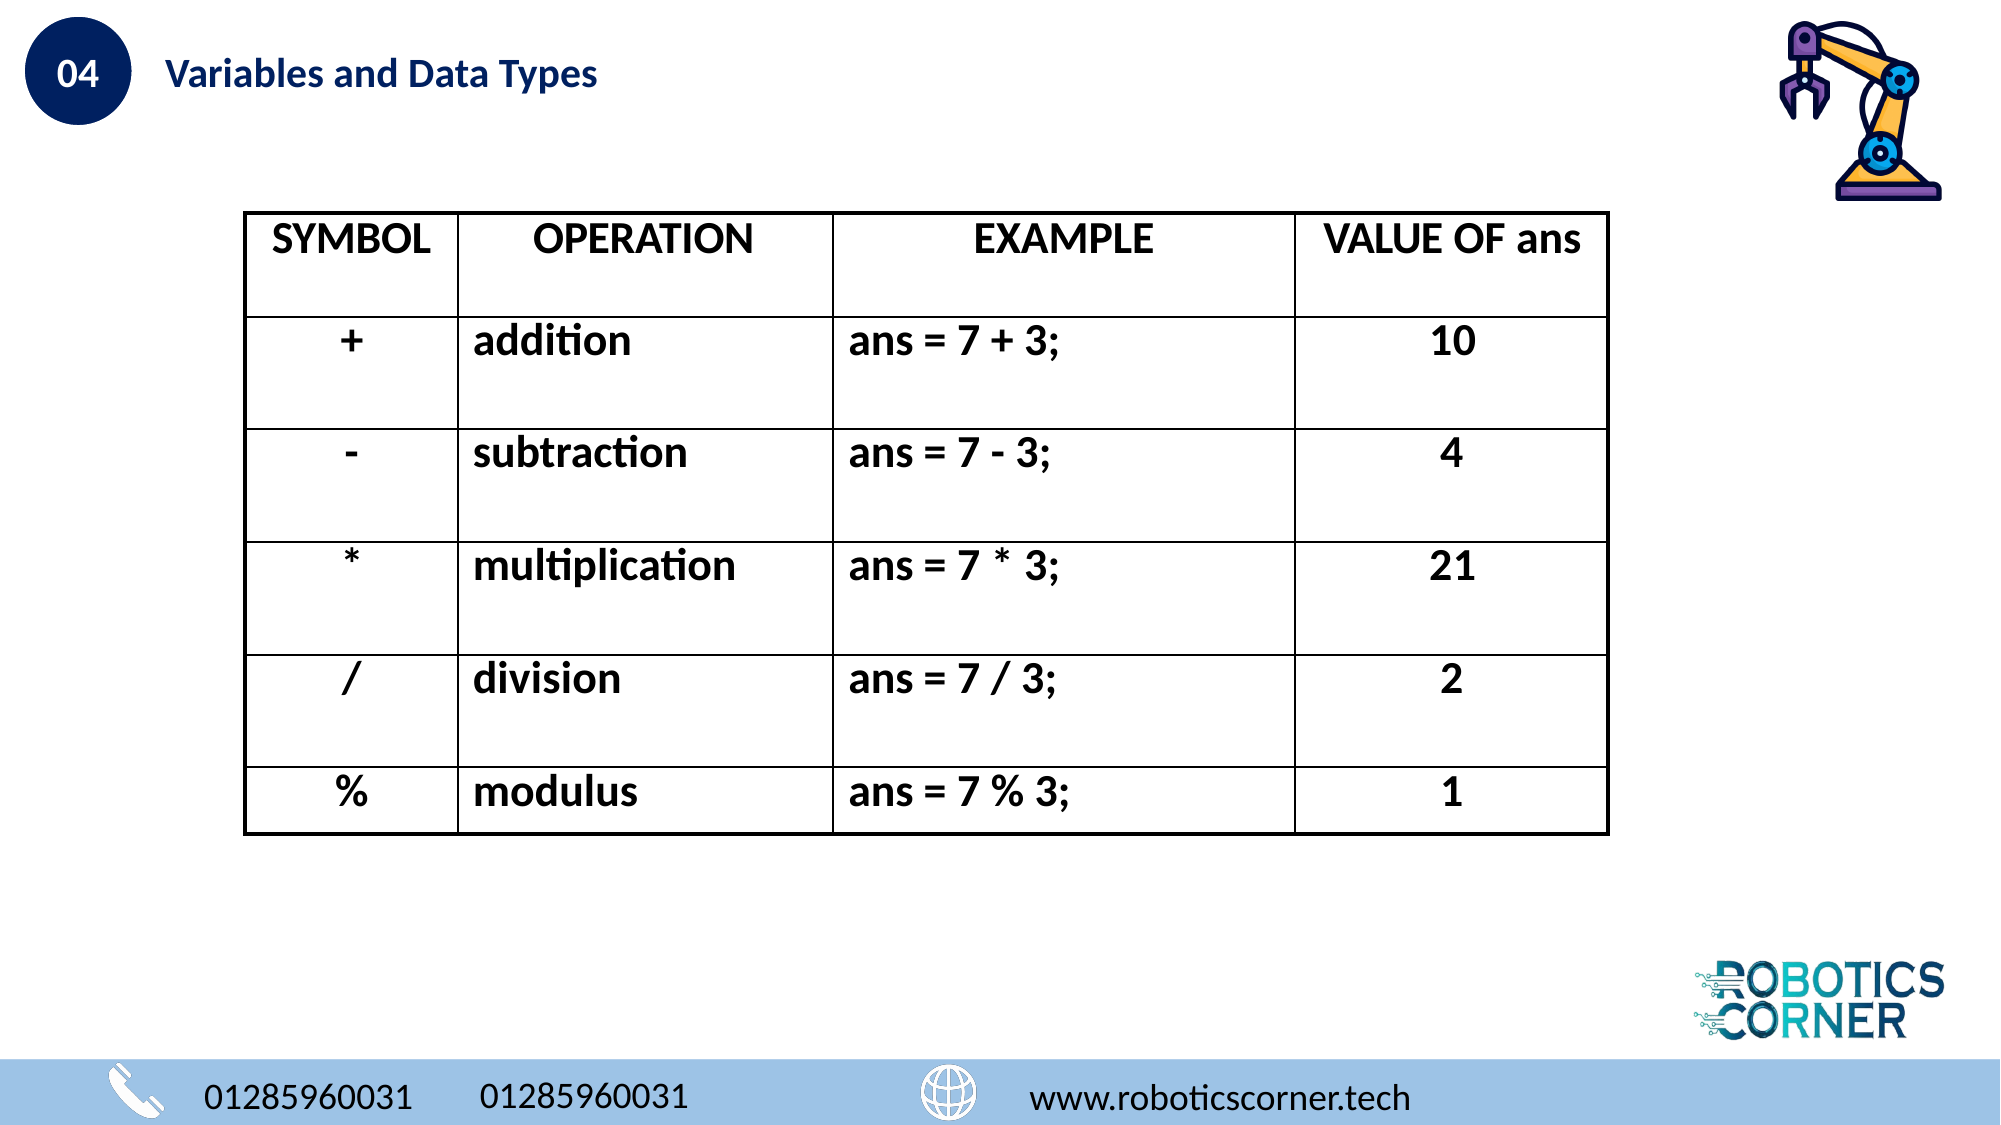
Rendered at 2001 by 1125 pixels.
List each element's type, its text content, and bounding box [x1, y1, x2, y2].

picture [103, 1057, 170, 1124]
table_cell * [247, 543, 457, 654]
table_cell ans = 7 - 3; [834, 430, 1294, 541]
table_cell 1 [1296, 768, 1606, 832]
table_cell / [247, 656, 457, 766]
picture [1771, 21, 1950, 201]
text_box Variables and Data Types [150, 38, 697, 103]
table_header EXAMPLE [834, 215, 1294, 316]
table_cell subtraction [459, 430, 832, 541]
table_header SYMBOL [247, 215, 457, 316]
text_box 04 [22, 14, 134, 128]
table_cell 4 [1296, 430, 1606, 541]
table_cell + [247, 318, 457, 428]
table_cell ans = 7 / 3; [834, 656, 1294, 766]
table_cell ans = 7 * 3; [834, 543, 1294, 654]
table_cell - [247, 430, 457, 541]
table_cell multiplication [459, 543, 832, 654]
table_cell % [247, 768, 457, 832]
text_box [981, 1059, 2000, 1125]
table_header VALUE OF ans [1296, 215, 1606, 316]
text_box 01285960031 [189, 1064, 495, 1125]
picture [915, 1059, 981, 1125]
table_cell 10 [1296, 318, 1606, 428]
text_box 01285960031 [465, 1063, 811, 1124]
table_cell ans = 7 % 3; [834, 768, 1294, 832]
table_cell addition [459, 318, 832, 428]
text_box [0, 1059, 915, 1125]
table_cell 21 [1296, 543, 1606, 654]
table_header OPERATION [459, 215, 832, 316]
table_cell division [459, 656, 832, 766]
table_cell 2 [1296, 656, 1606, 766]
text_box www.roboticscorner.tech [1014, 1065, 1531, 1125]
table_cell ans = 7 + 3; [834, 318, 1294, 428]
picture [1680, 859, 1953, 1059]
table_cell modulus [459, 768, 832, 832]
